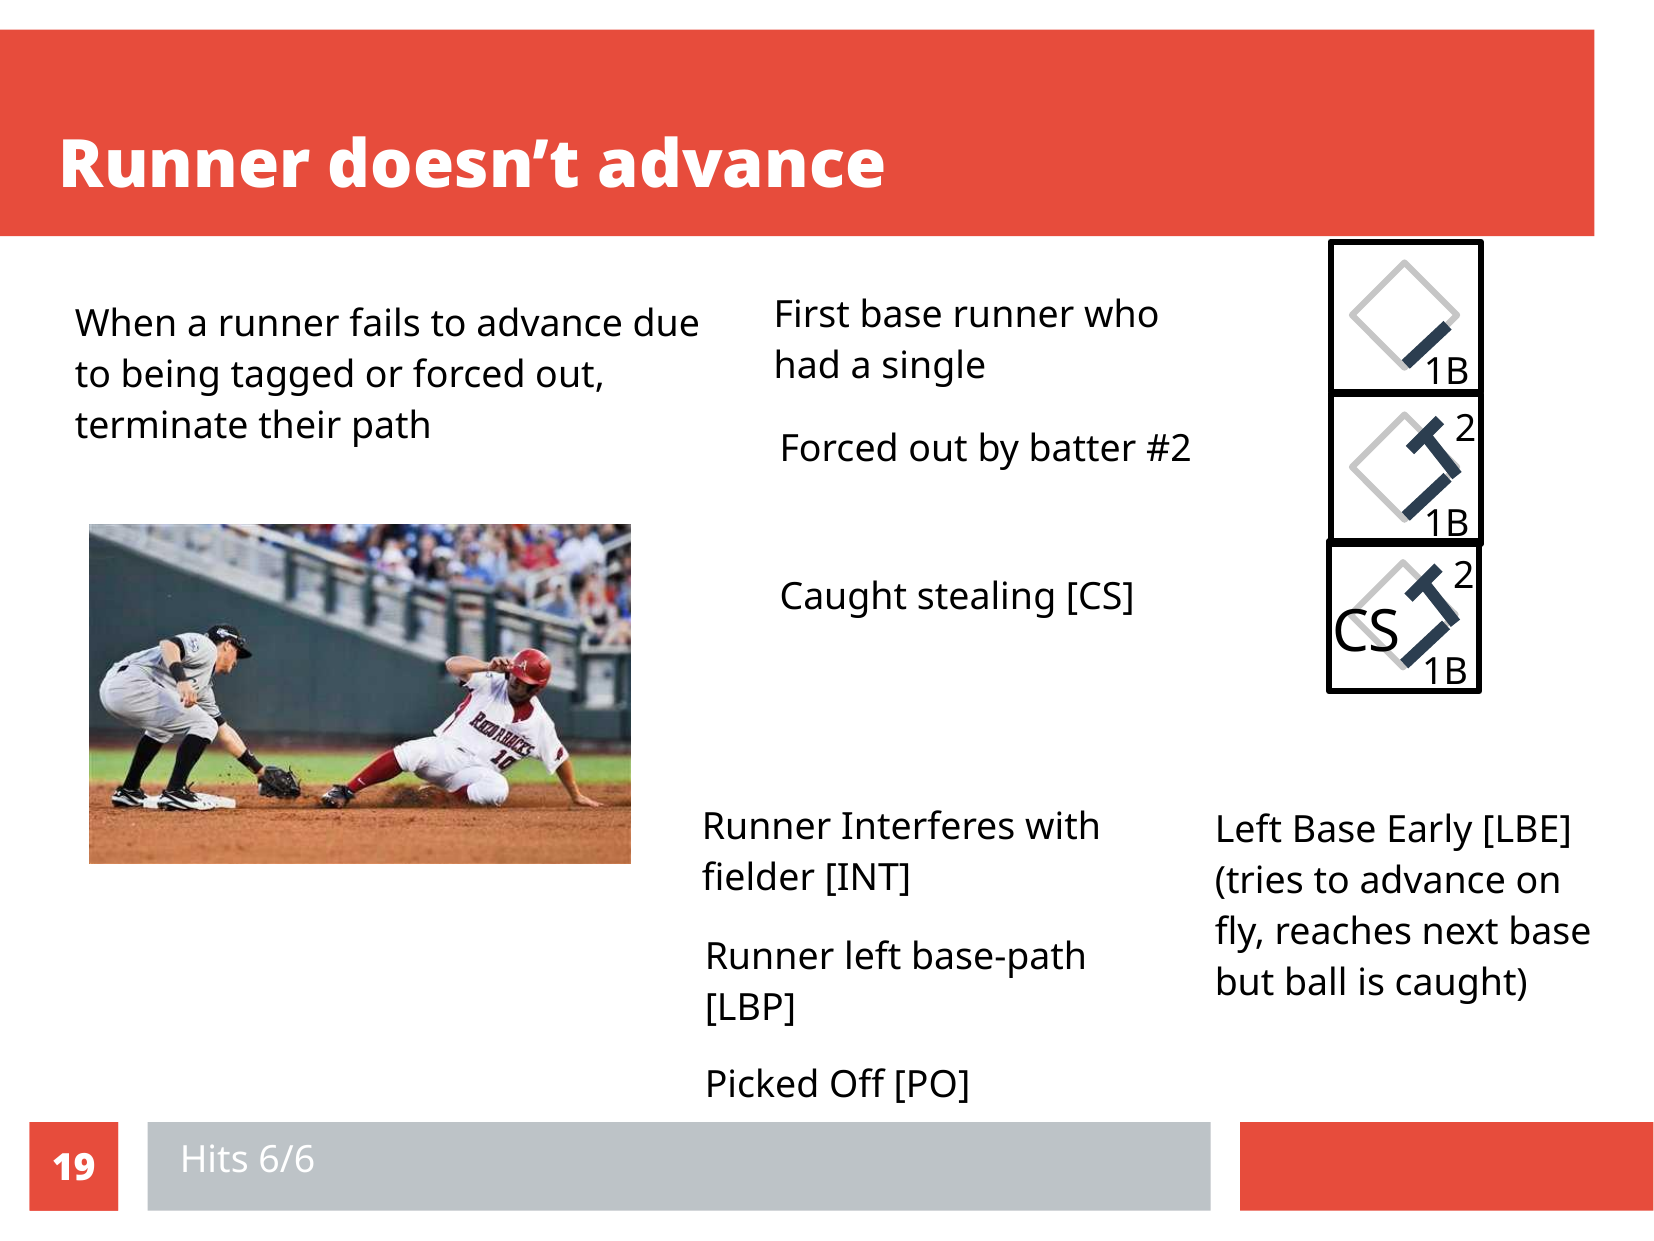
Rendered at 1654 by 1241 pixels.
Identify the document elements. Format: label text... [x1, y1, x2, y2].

text_box Hits 6/6 [165, 1125, 736, 1184]
text_box Left Base Early [LBE] (tries to advance on fly, reaches next base but ball is caught) [1200, 795, 1636, 1071]
text_box 2 [1438, 541, 1480, 600]
text_box Runner Interferes with fielder [INT] [687, 791, 1216, 938]
text_box Caught stealing [CS] [764, 562, 1293, 708]
text_box First base runner who had a single [758, 280, 1224, 383]
title Runner doesn’t advance [59, 59, 1595, 207]
text_box 1B [1408, 489, 1499, 548]
picture [89, 524, 631, 864]
text_box 1B [1408, 544, 1438, 548]
text_box 2 [1440, 393, 1481, 453]
text_box Picked Off [PO] [690, 1050, 1218, 1160]
text_box Forced out by batter #2 [764, 414, 1293, 560]
text_box When a runner fails to advance due to being tagged or forced out, terminate their path [60, 289, 721, 436]
text_box Runner left base-path [LBP] [690, 922, 1200, 1050]
text_box CS [1317, 581, 1462, 665]
text_box 1B [1408, 337, 1499, 396]
text_box 1B [1407, 637, 1498, 696]
